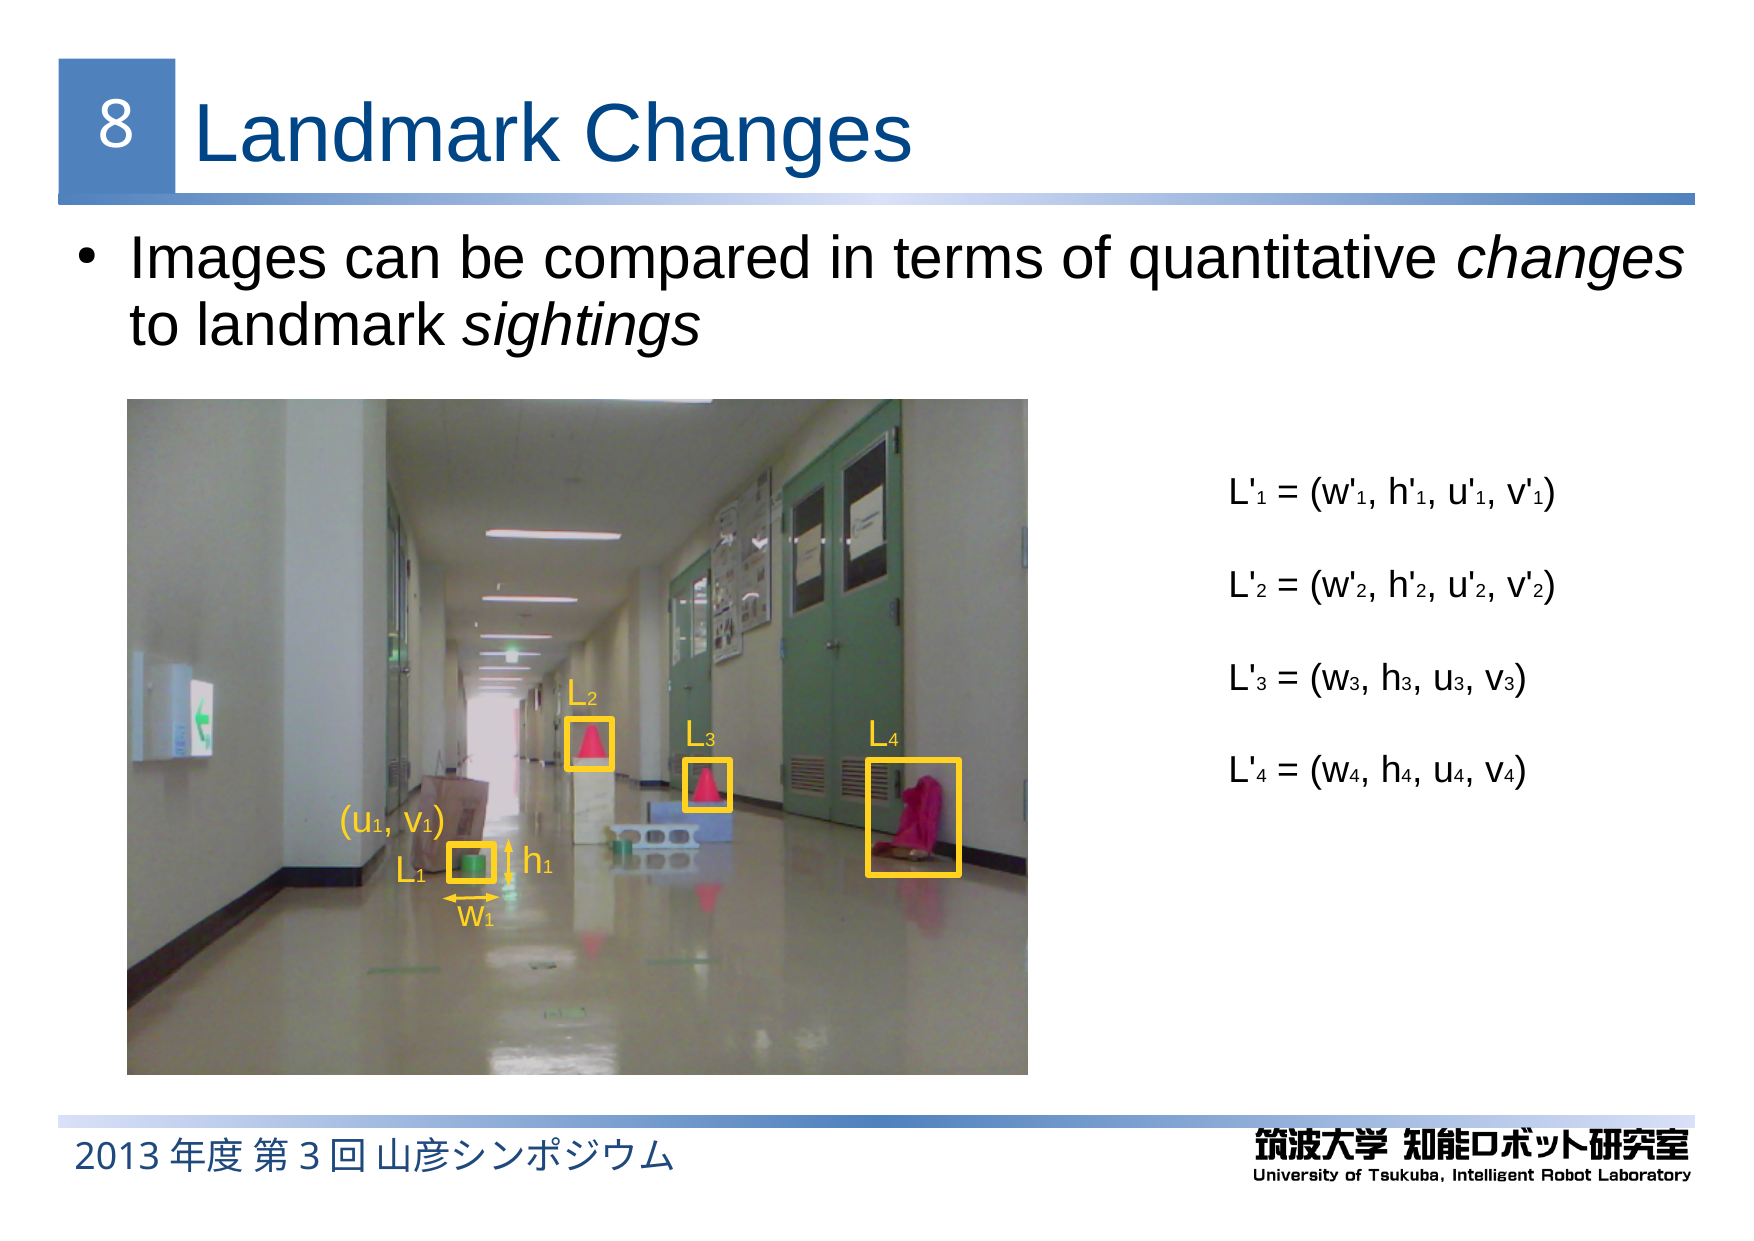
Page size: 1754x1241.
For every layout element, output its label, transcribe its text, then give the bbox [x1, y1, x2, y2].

text_box (u1, v1) [324, 790, 461, 848]
text_box w1 [442, 885, 510, 943]
text_box L3 [669, 704, 745, 762]
text_box L1 [380, 840, 471, 898]
text_box L'3 = (w3, h3, u3, v3) [1213, 648, 1559, 706]
text_box h1 [507, 832, 569, 889]
picture [1252, 1127, 1691, 1182]
text_box L2 [551, 663, 627, 721]
title Landmark Changes [193, 61, 1651, 205]
text_box L'2 = (w'2, h'2, u'2, v'2) [1213, 556, 1589, 613]
text_box L4 [852, 704, 928, 762]
picture [127, 399, 1028, 1075]
list Images can be compared in terms of quantitative changes to landmark sightings [58, 223, 1696, 374]
text_box L'4 = (w4, h4, u4, v4) [1213, 741, 1559, 798]
text_box L'1 = (w'1, h'1, u'1, v'1) [1213, 463, 1604, 521]
